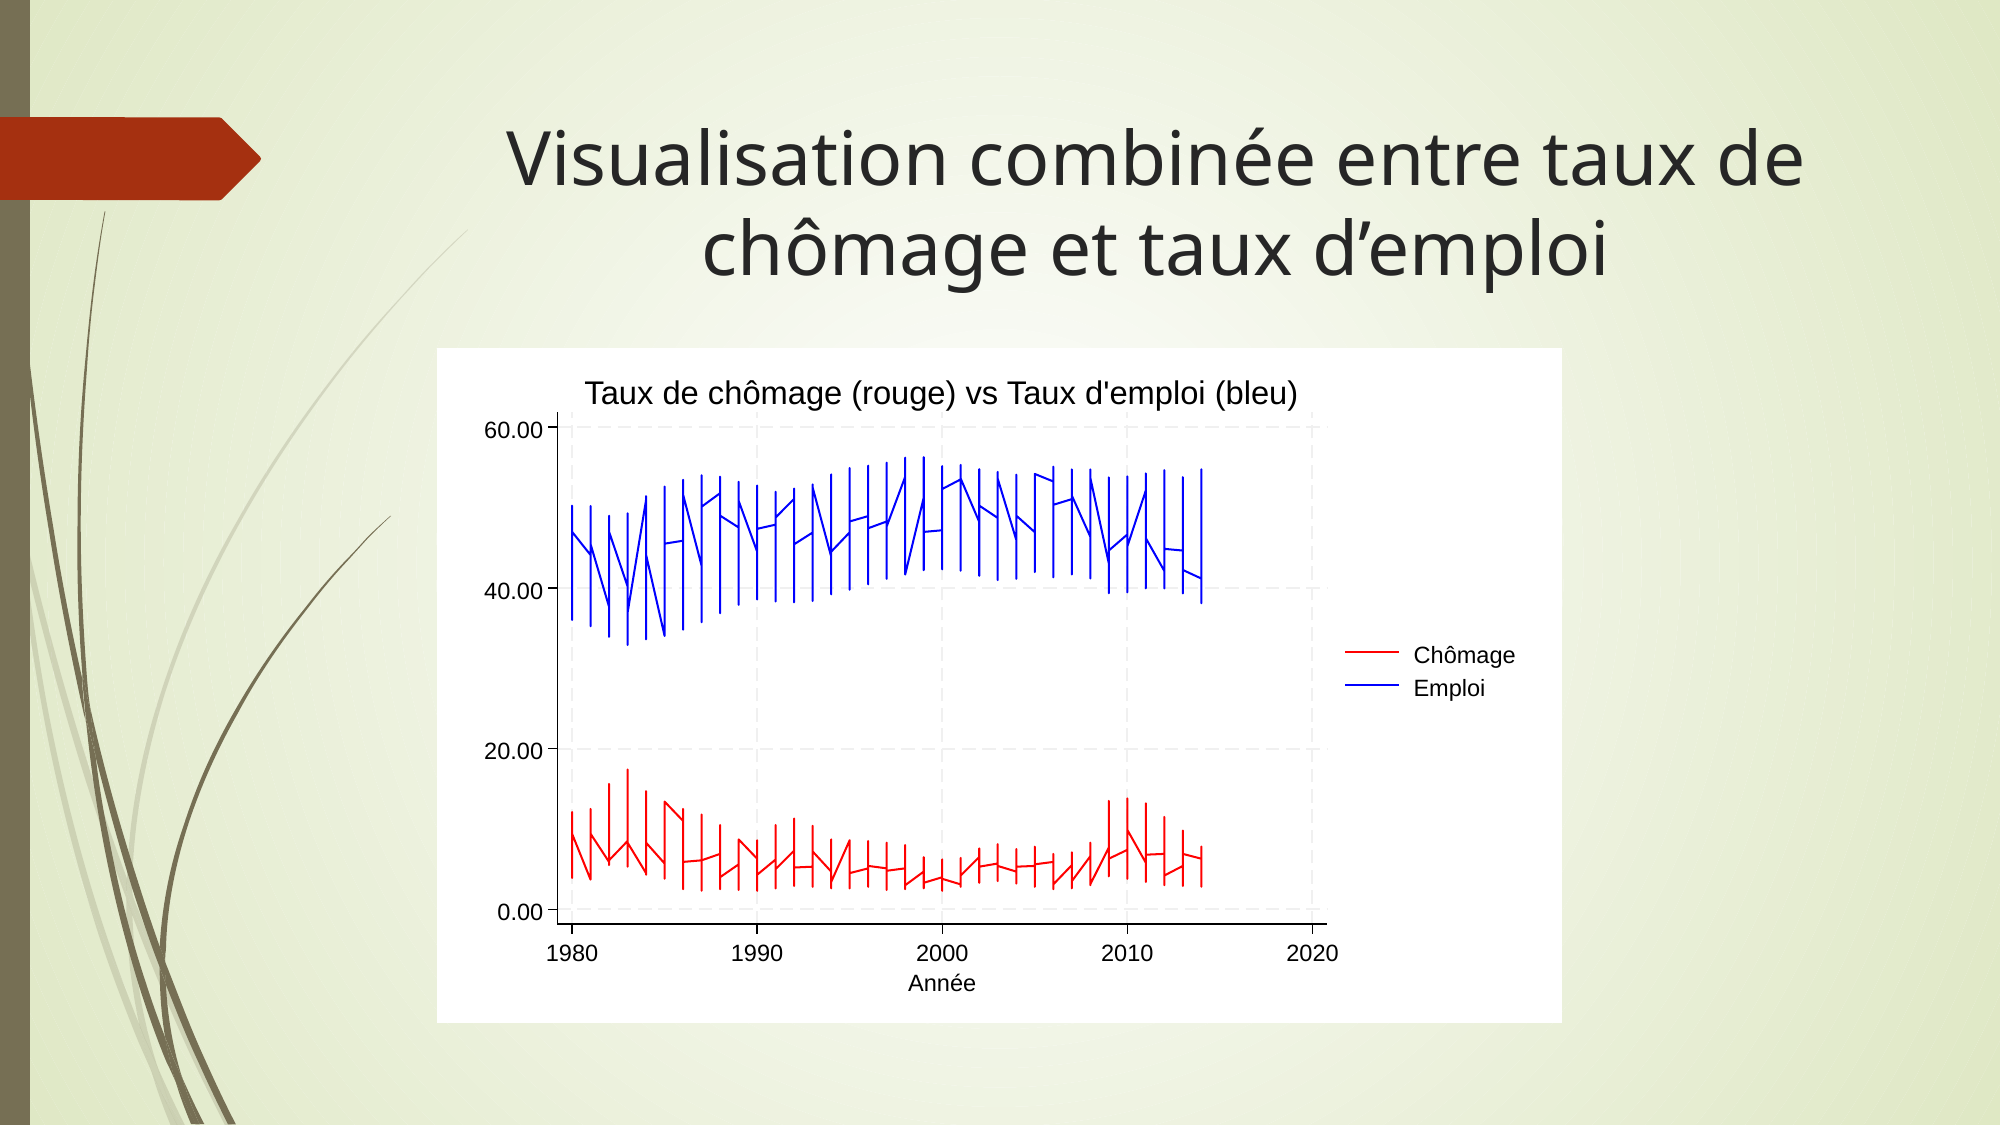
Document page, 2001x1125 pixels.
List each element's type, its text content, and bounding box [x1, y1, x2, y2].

title Visualisation combinée entre taux de chômage et taux d’emploi [425, 102, 1888, 313]
picture [437, 347, 1564, 1023]
